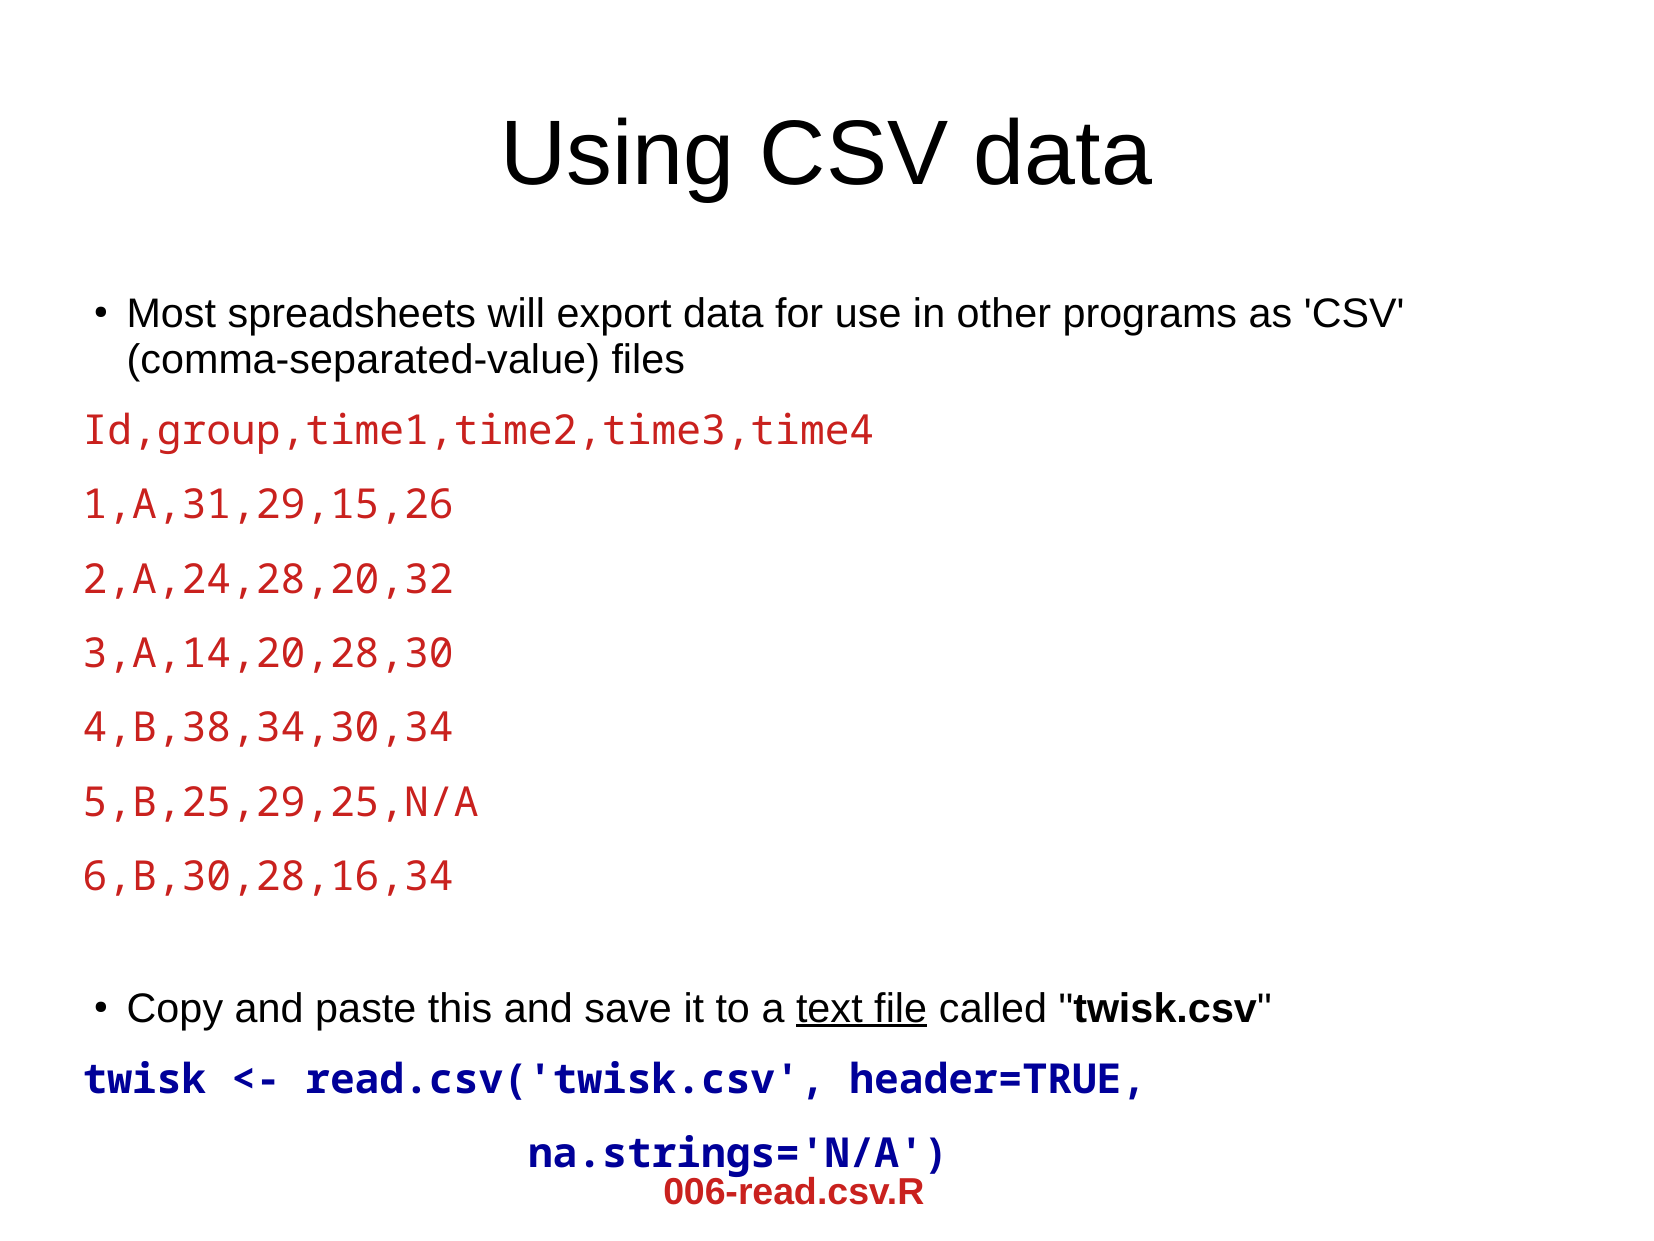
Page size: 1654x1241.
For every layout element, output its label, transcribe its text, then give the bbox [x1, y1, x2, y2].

title Using CSV data [82, 49, 1571, 257]
text_box 006-read.csv.R [401, 1163, 1187, 1221]
list Most spreadsheets will export data for use in other programs as 'CSV' (comma-separated-value) files Id,group,time1,time2,time3,time4 1,A,31,29,15,26 2,A,24,28,20,32 3,A,14,20,28,30 4,B,38,34,30,34 5,B,25,29,25,N/A 6,B,30,28,16,34 Copy and paste this and save it to a text file called "twisk.csv" twisk <- read.csv('twisk.csv', header=TRUE, na.strings='N/A') [82, 290, 1571, 1182]
